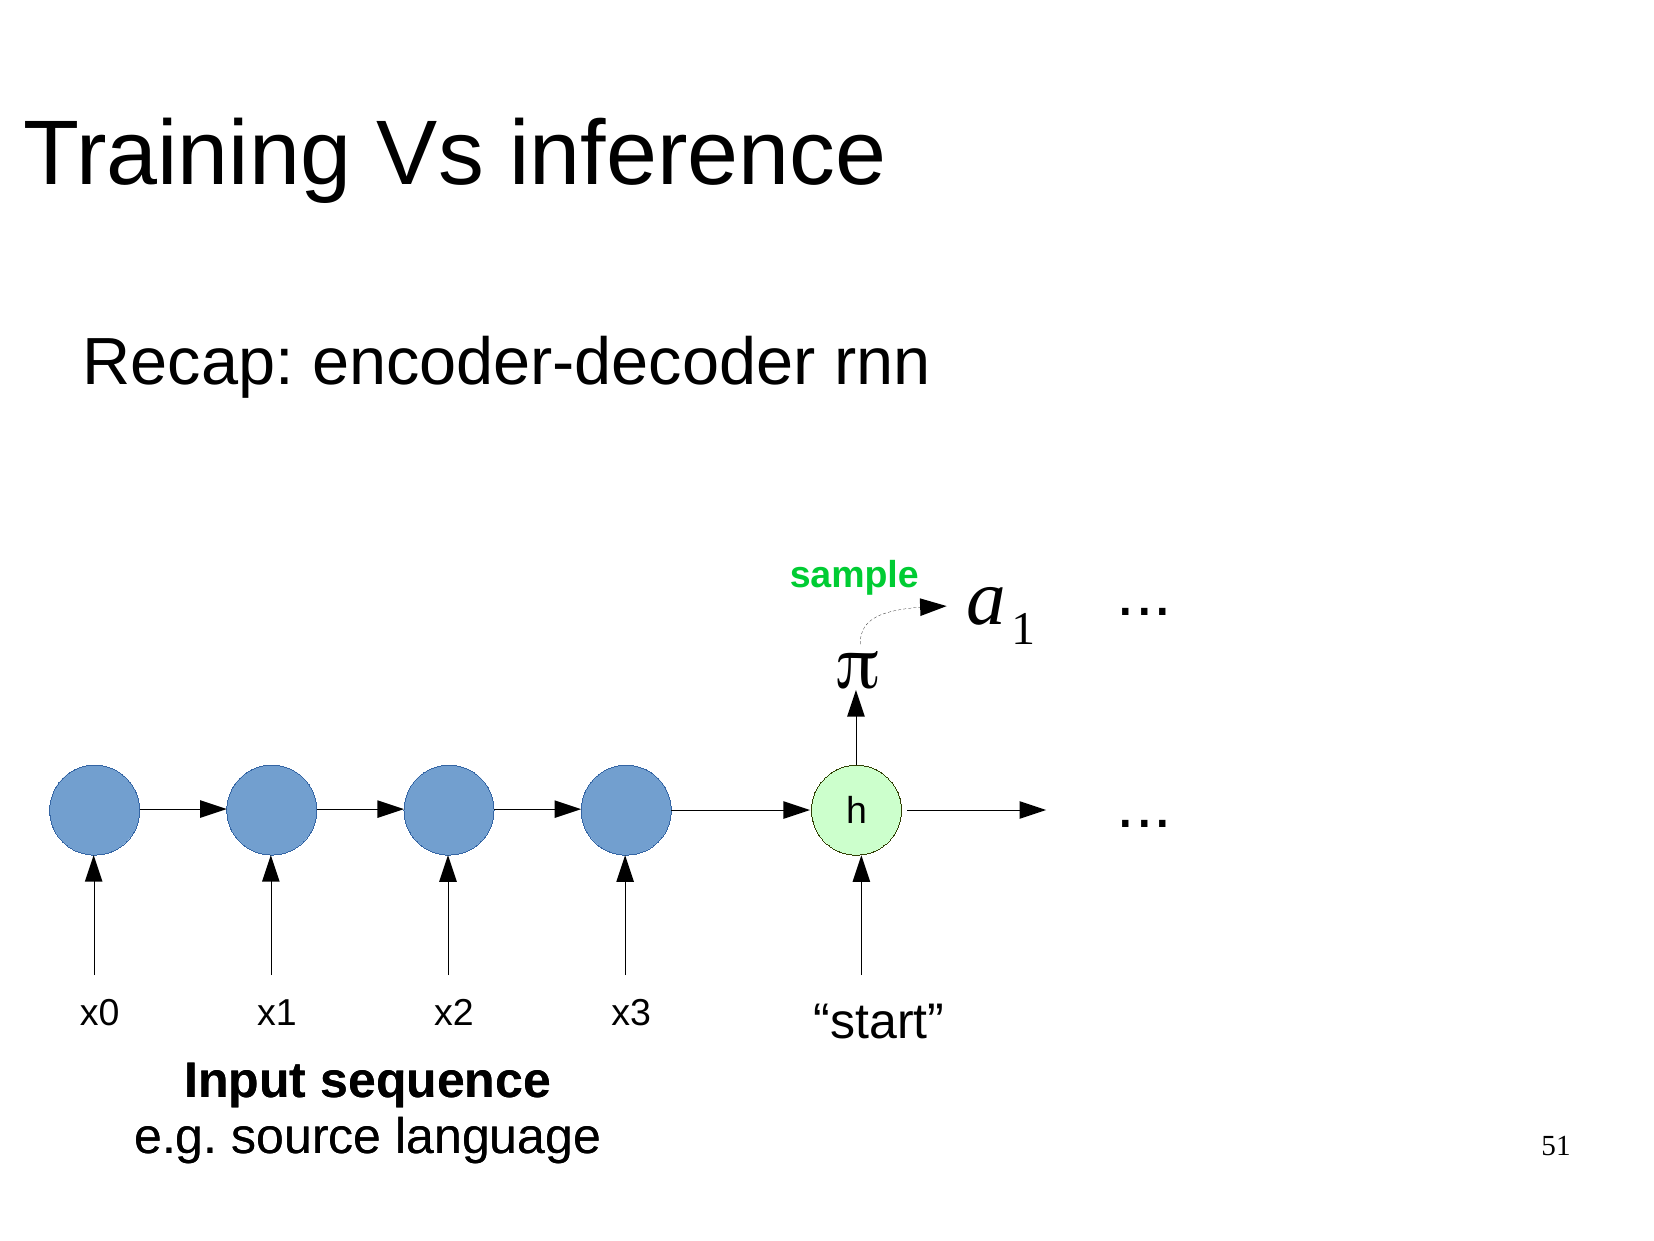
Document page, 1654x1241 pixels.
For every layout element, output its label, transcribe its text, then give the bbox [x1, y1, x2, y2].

text_box x1 [242, 984, 312, 1041]
text_box ... [1102, 547, 1188, 637]
title Training Vs inference [23, 49, 1512, 257]
text_box [49, 765, 140, 856]
text_box sample [775, 545, 934, 603]
text_box [403, 765, 495, 856]
text_box [226, 765, 317, 856]
list Recap: encoder-decoder rnn [82, 323, 1301, 1016]
text_box h [811, 765, 902, 856]
chart [816, 644, 904, 691]
text_box Input sequence e.g. source language [119, 1045, 617, 1173]
text_box [581, 765, 672, 856]
text_box x2 [419, 984, 489, 1041]
chart [946, 555, 1052, 657]
text_box x0 [65, 984, 135, 1041]
text_box ... [1102, 759, 1188, 850]
text_box “start” [798, 986, 960, 1058]
text_box x3 [596, 984, 666, 1041]
